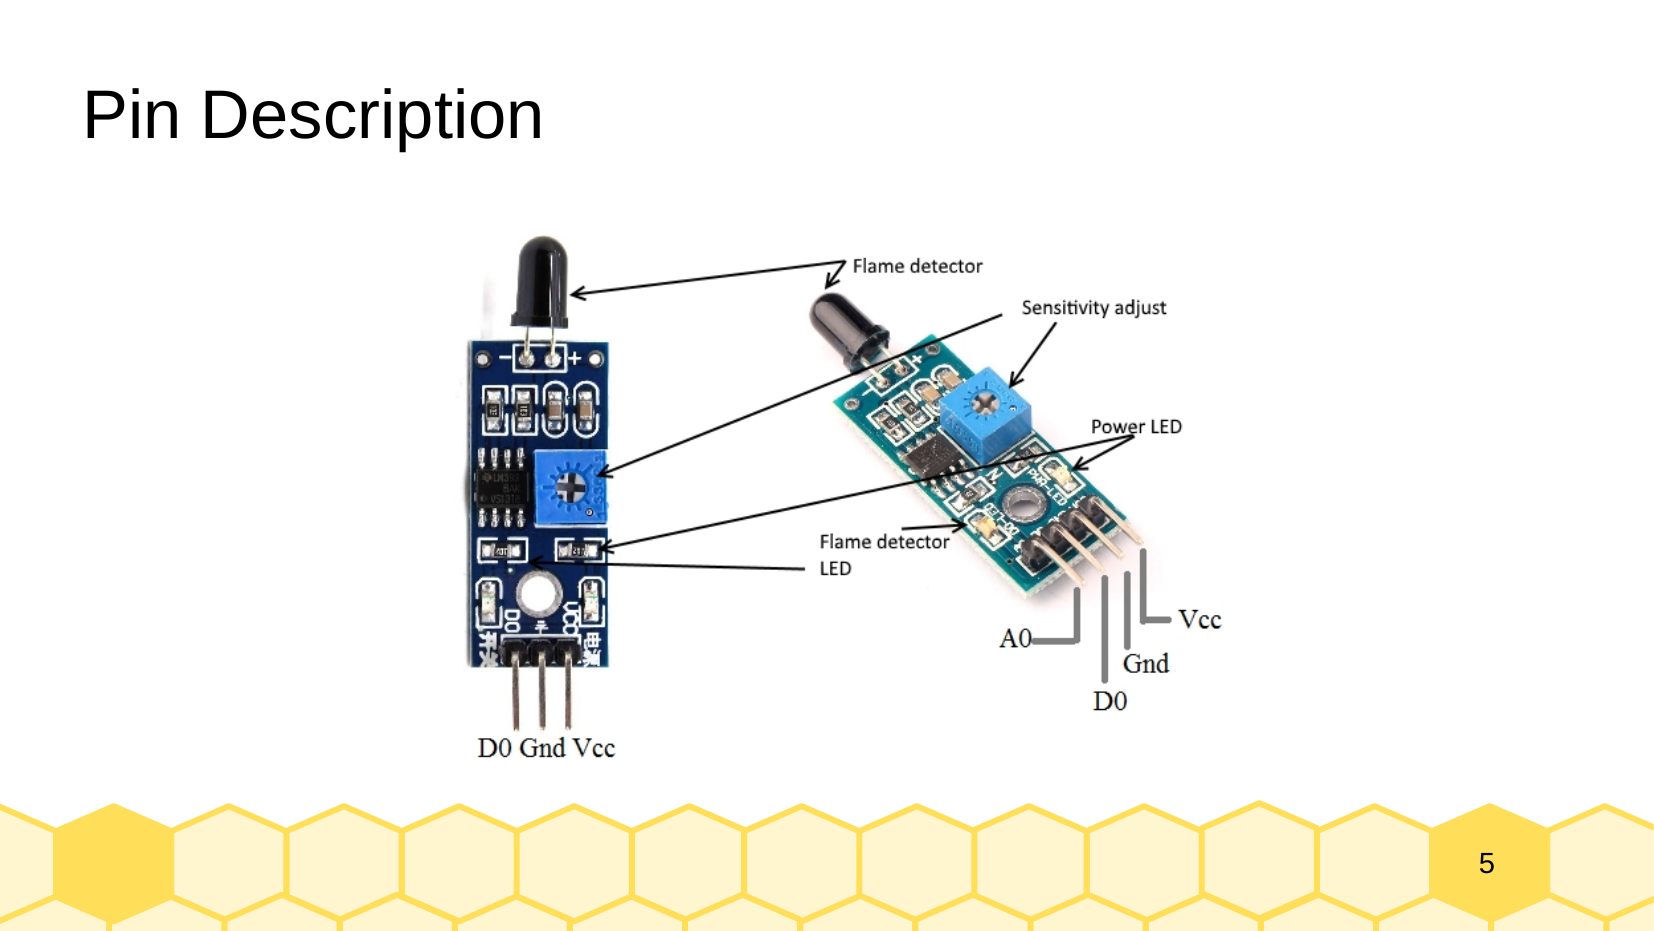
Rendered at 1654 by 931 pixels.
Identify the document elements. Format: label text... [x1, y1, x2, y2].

picture [412, 234, 1238, 788]
title Pin Description [82, 37, 1571, 193]
